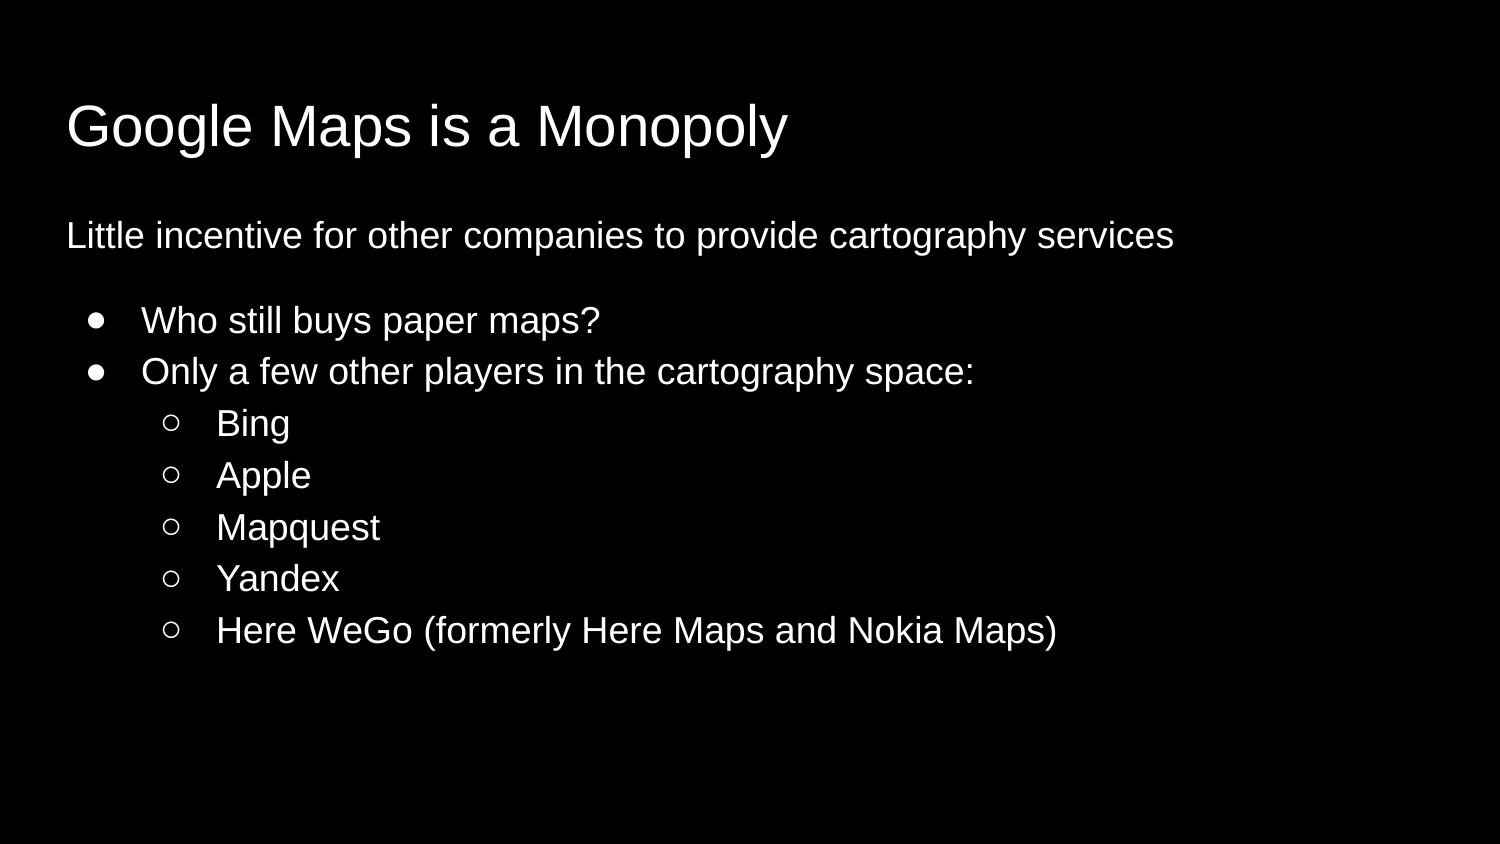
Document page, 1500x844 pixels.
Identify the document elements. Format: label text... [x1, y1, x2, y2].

list Little incentive for other companies to provide cartography services Who still buys paper maps? Only a few other players in the cartography space: Bing Apple Mapquest Yandex Here WeGo (formerly Here Maps and Nokia Maps) [51, 189, 1449, 750]
title Google Maps is a Monopoly [51, 72, 1449, 167]
